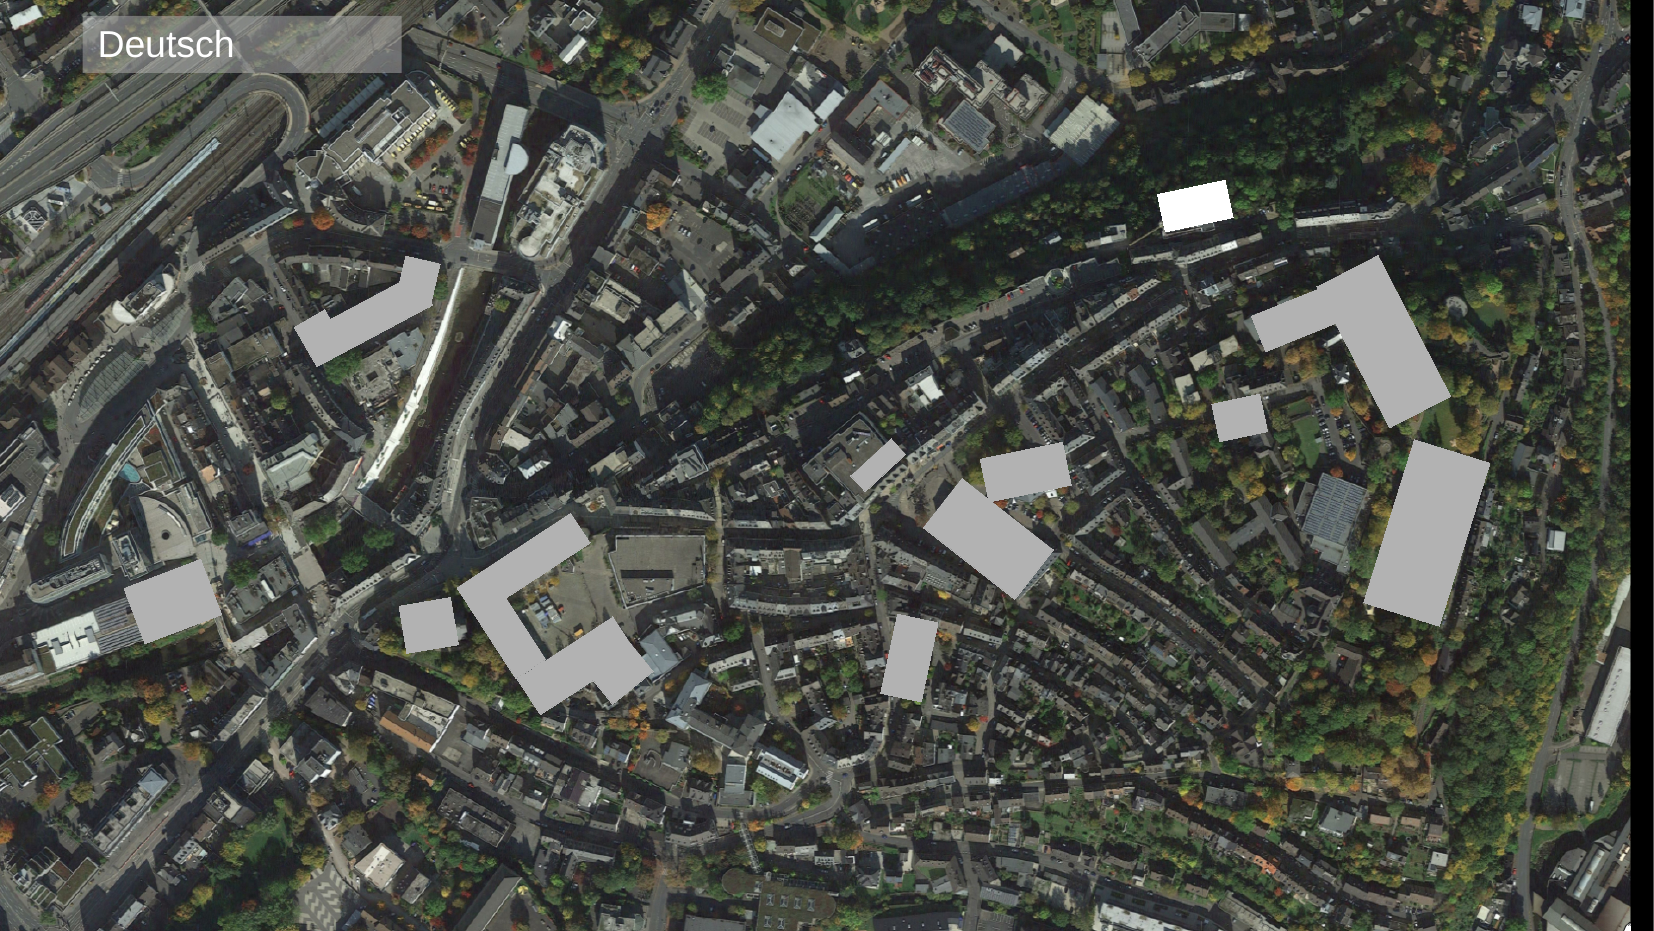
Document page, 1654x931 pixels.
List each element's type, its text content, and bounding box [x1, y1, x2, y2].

text_box [880, 614, 938, 702]
text_box Deutsch [82, 15, 402, 73]
text_box [124, 559, 222, 644]
text_box [1211, 394, 1268, 442]
text_box [923, 442, 1072, 600]
picture [0, 0, 1654, 931]
text_box [399, 597, 459, 654]
text_box [1157, 180, 1234, 232]
text_box [850, 438, 906, 492]
text_box [1363, 439, 1490, 627]
text_box [457, 513, 654, 715]
text_box [294, 256, 441, 367]
text_box [1251, 255, 1451, 428]
